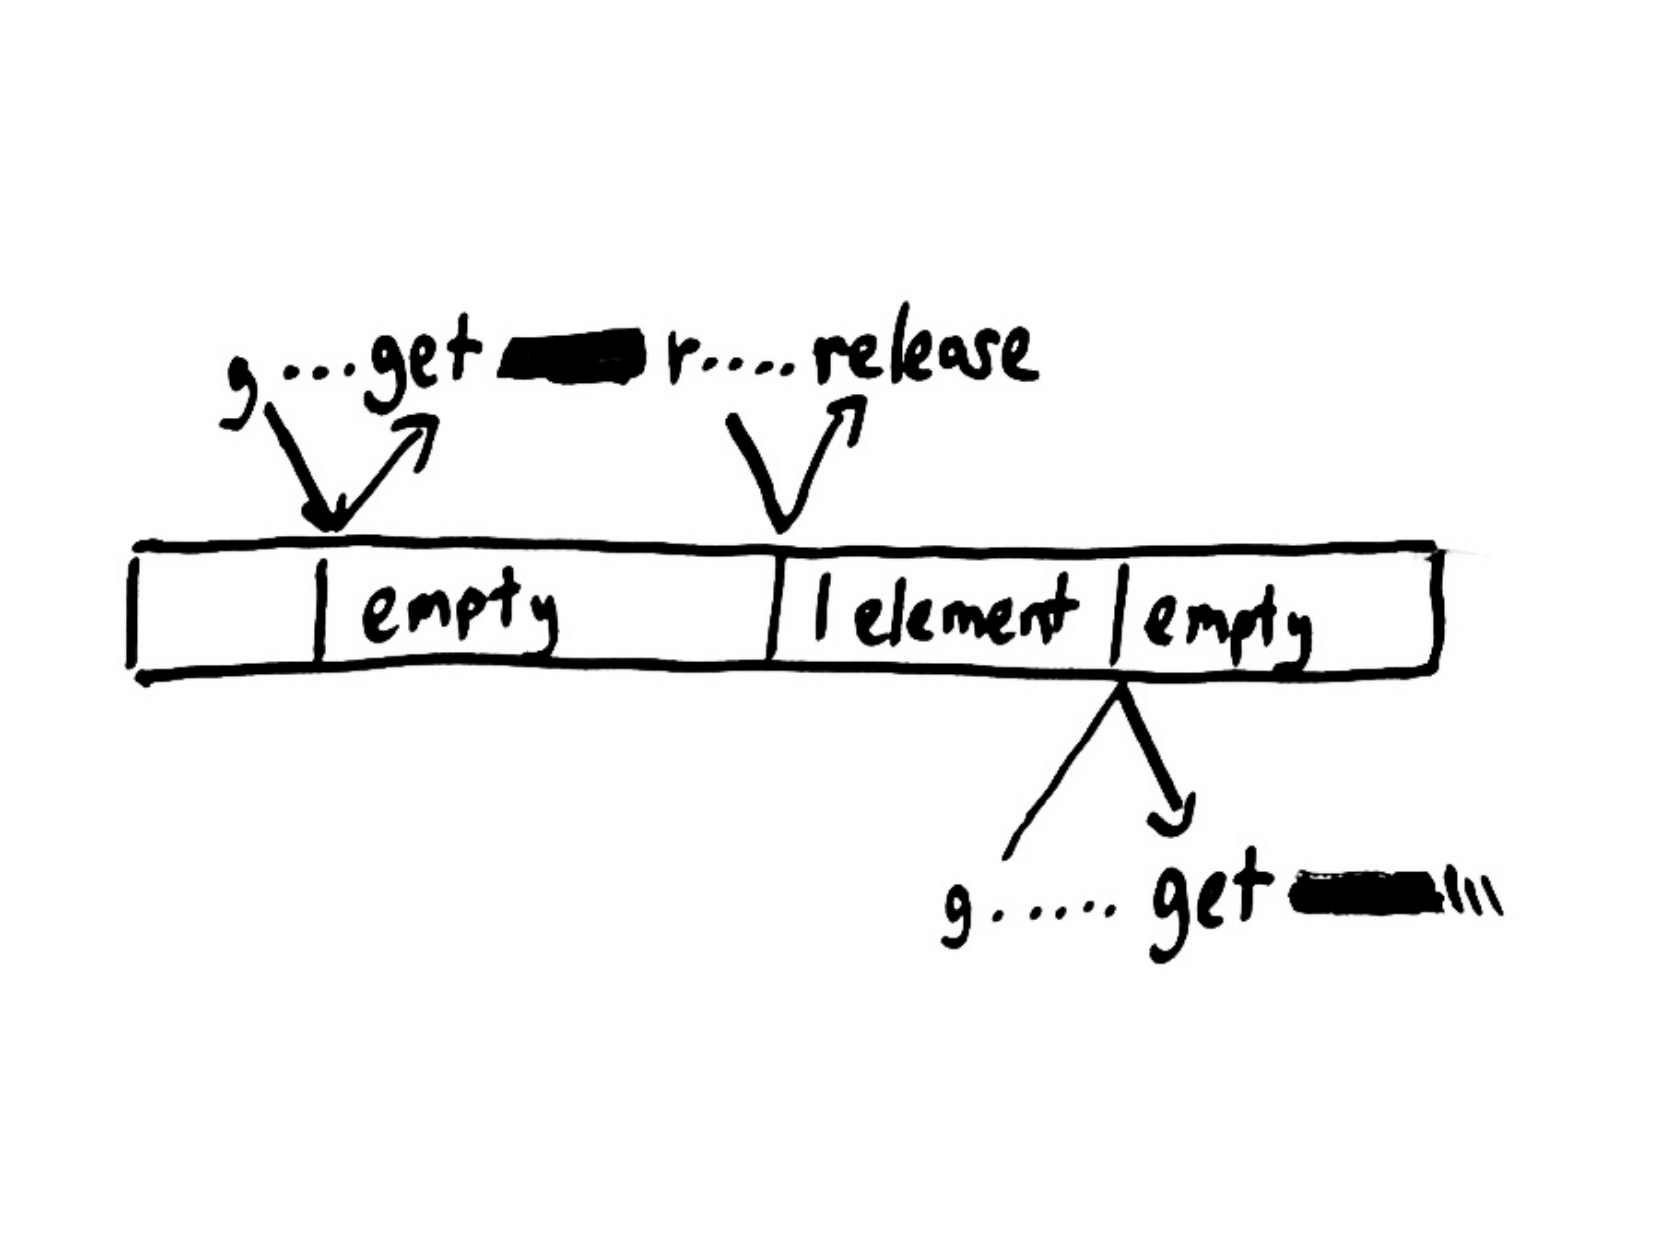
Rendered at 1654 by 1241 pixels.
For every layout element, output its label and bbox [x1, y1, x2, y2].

picture [42, 288, 1561, 991]
